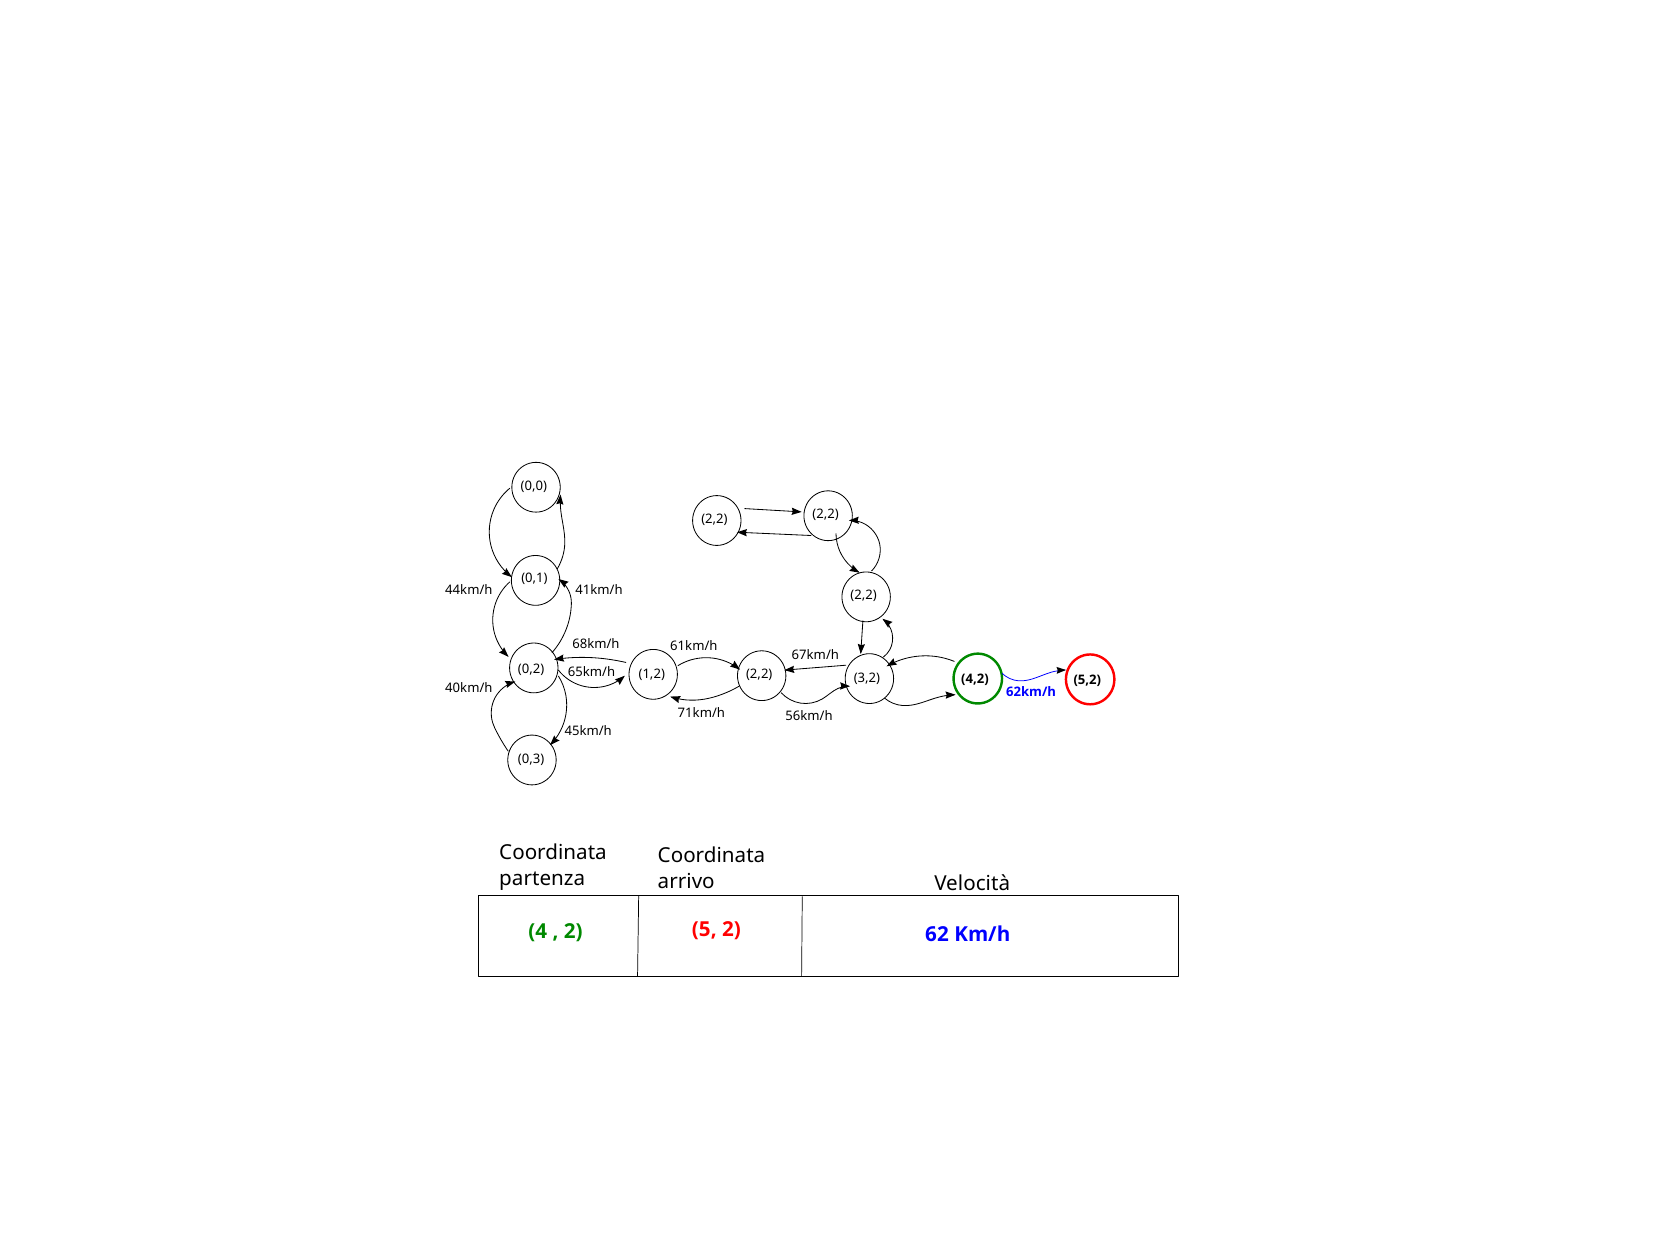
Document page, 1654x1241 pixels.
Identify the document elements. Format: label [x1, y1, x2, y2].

picture [427, 290, 1226, 1010]
